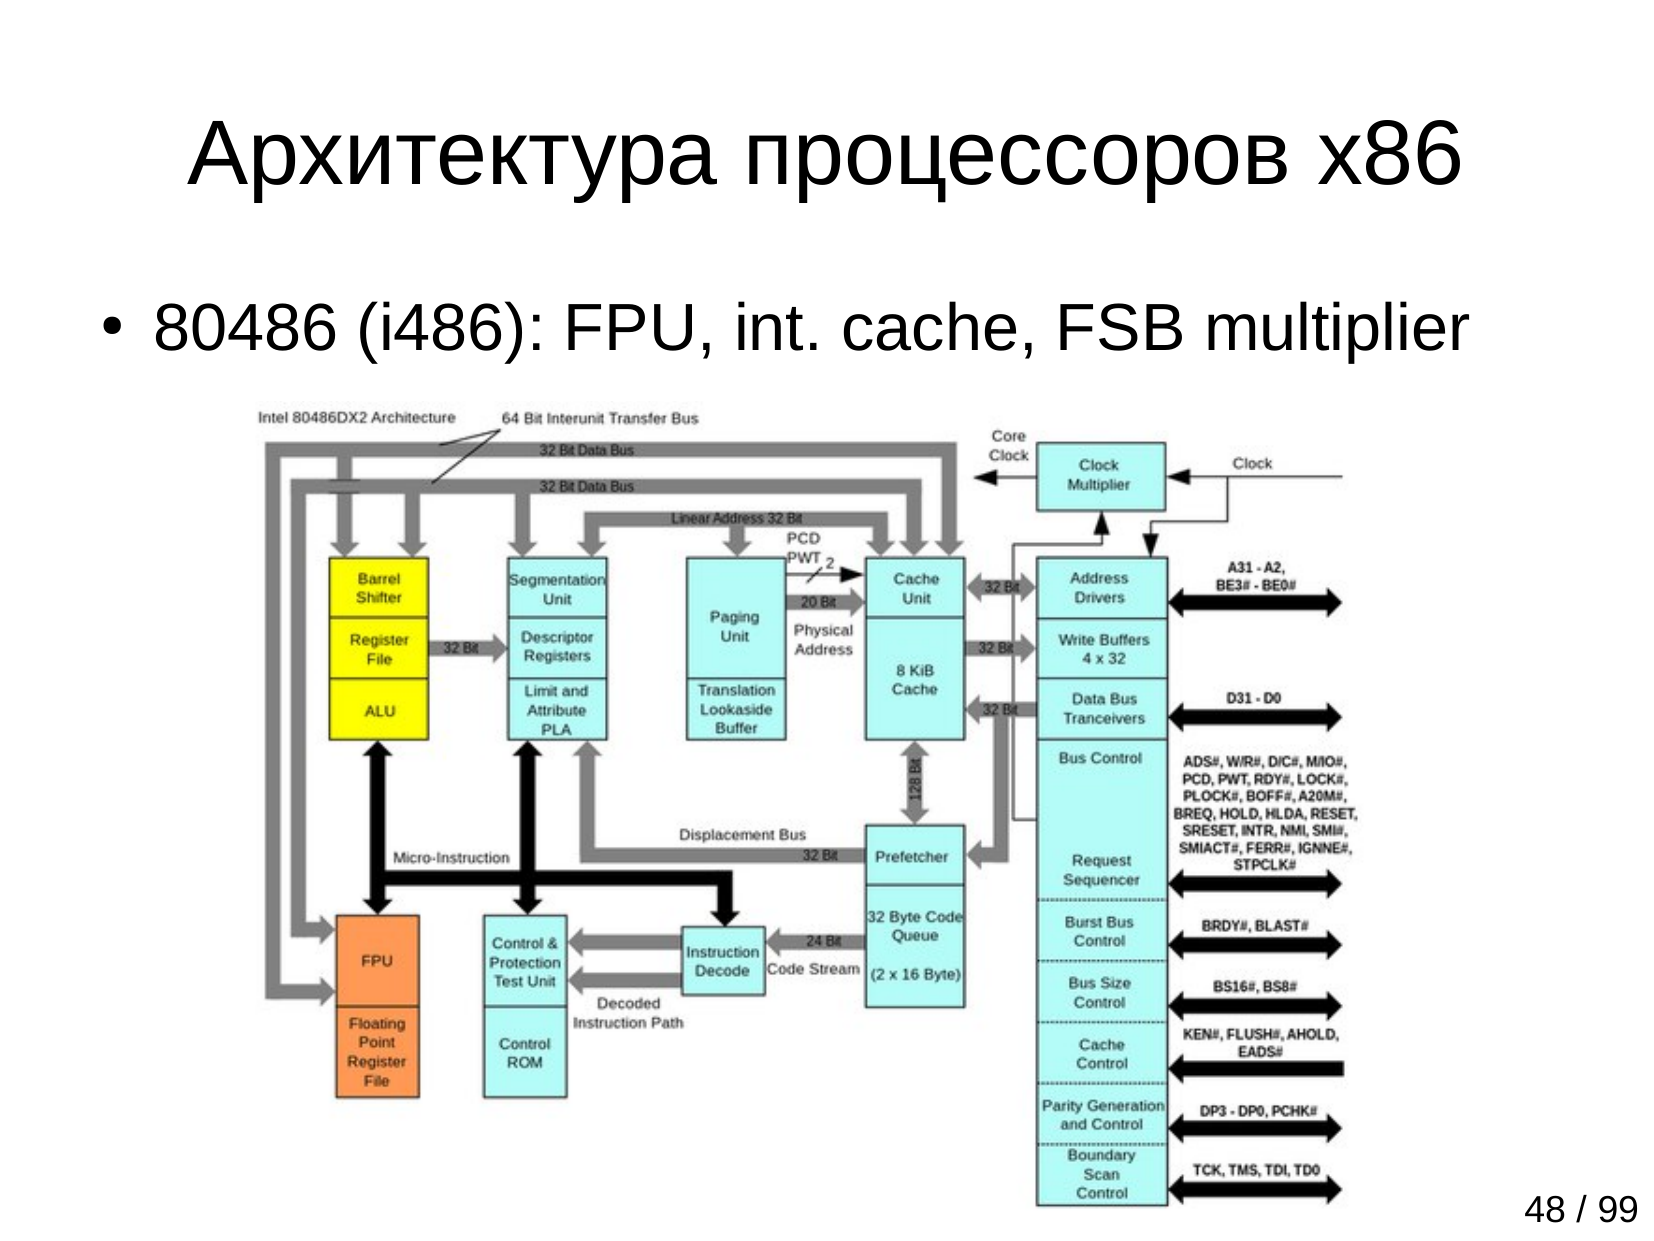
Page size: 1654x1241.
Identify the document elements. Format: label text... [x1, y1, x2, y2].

title Архитектура процессоров x86 [82, 49, 1571, 257]
list 80486 (i486): FPU, int. cache, FSB multiplier [82, 290, 1571, 1010]
text_box <number> / 99 [1380, 1181, 1654, 1238]
picture [241, 401, 1371, 1218]
